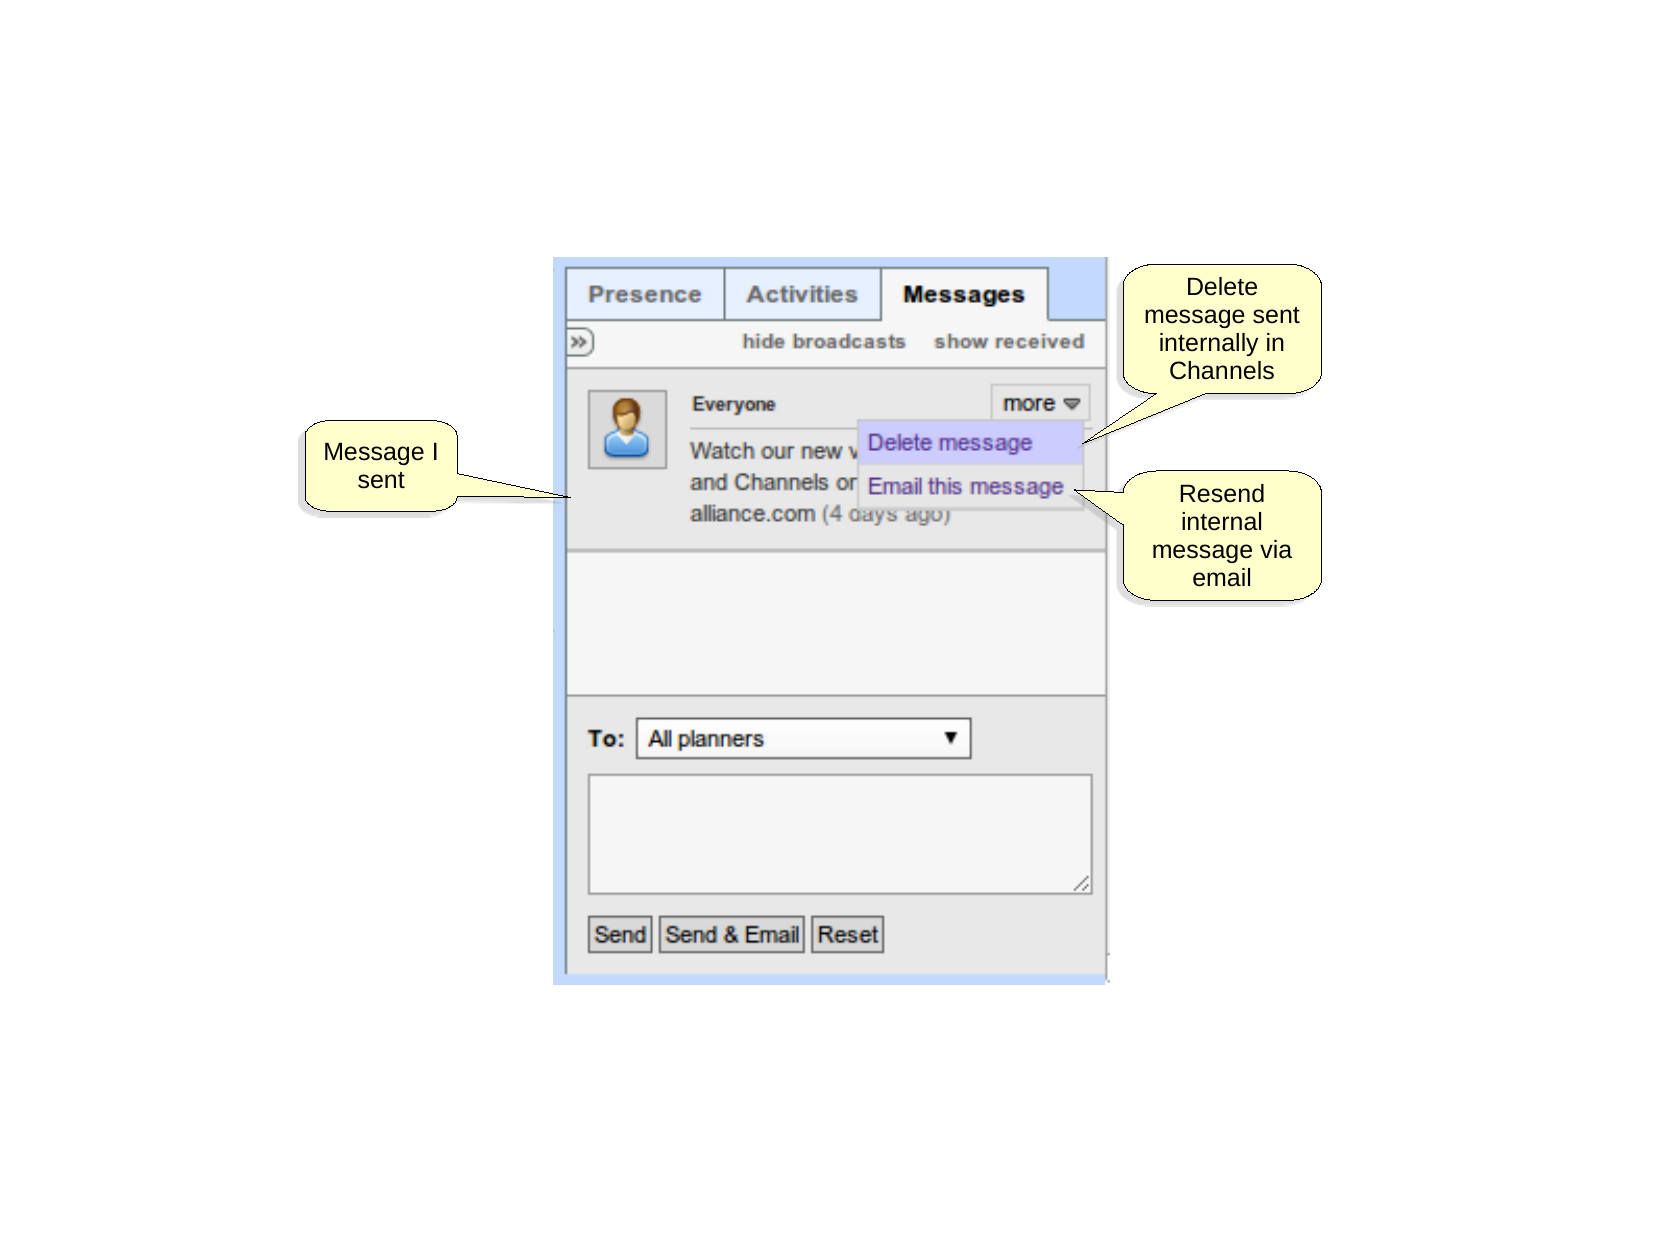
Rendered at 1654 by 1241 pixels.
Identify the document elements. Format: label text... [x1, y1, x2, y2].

text_box Delete message sent internally in Channels [1082, 264, 1322, 444]
picture [553, 257, 1110, 985]
text_box Message I sent [305, 420, 571, 512]
text_box Resend internal message via email [1074, 470, 1322, 601]
